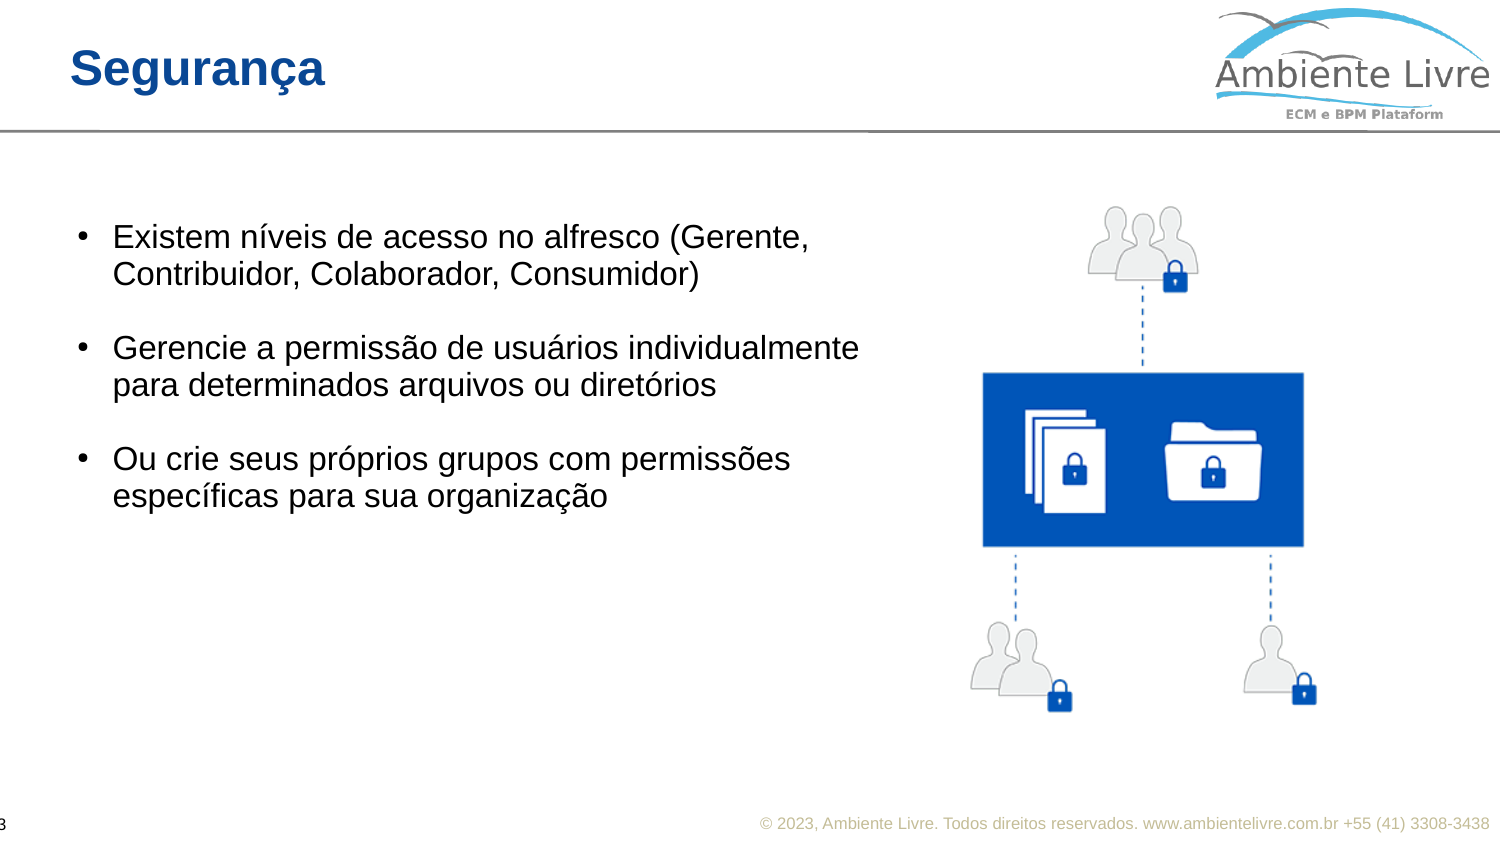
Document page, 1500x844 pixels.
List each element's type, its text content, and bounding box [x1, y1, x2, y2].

picture [885, 177, 1335, 733]
text_box Existem níveis de acesso no alfresco (Gerente, Contribuidor, Colaborador, Consumidor) Gerencie a permissão de usuários individualmente para determinados arquivos ou diretórios Ou crie seus próprios grupos com permissões específicas para sua organização [62, 210, 885, 522]
text_box Segurança [54, 33, 340, 104]
picture [1215, 8, 1489, 119]
